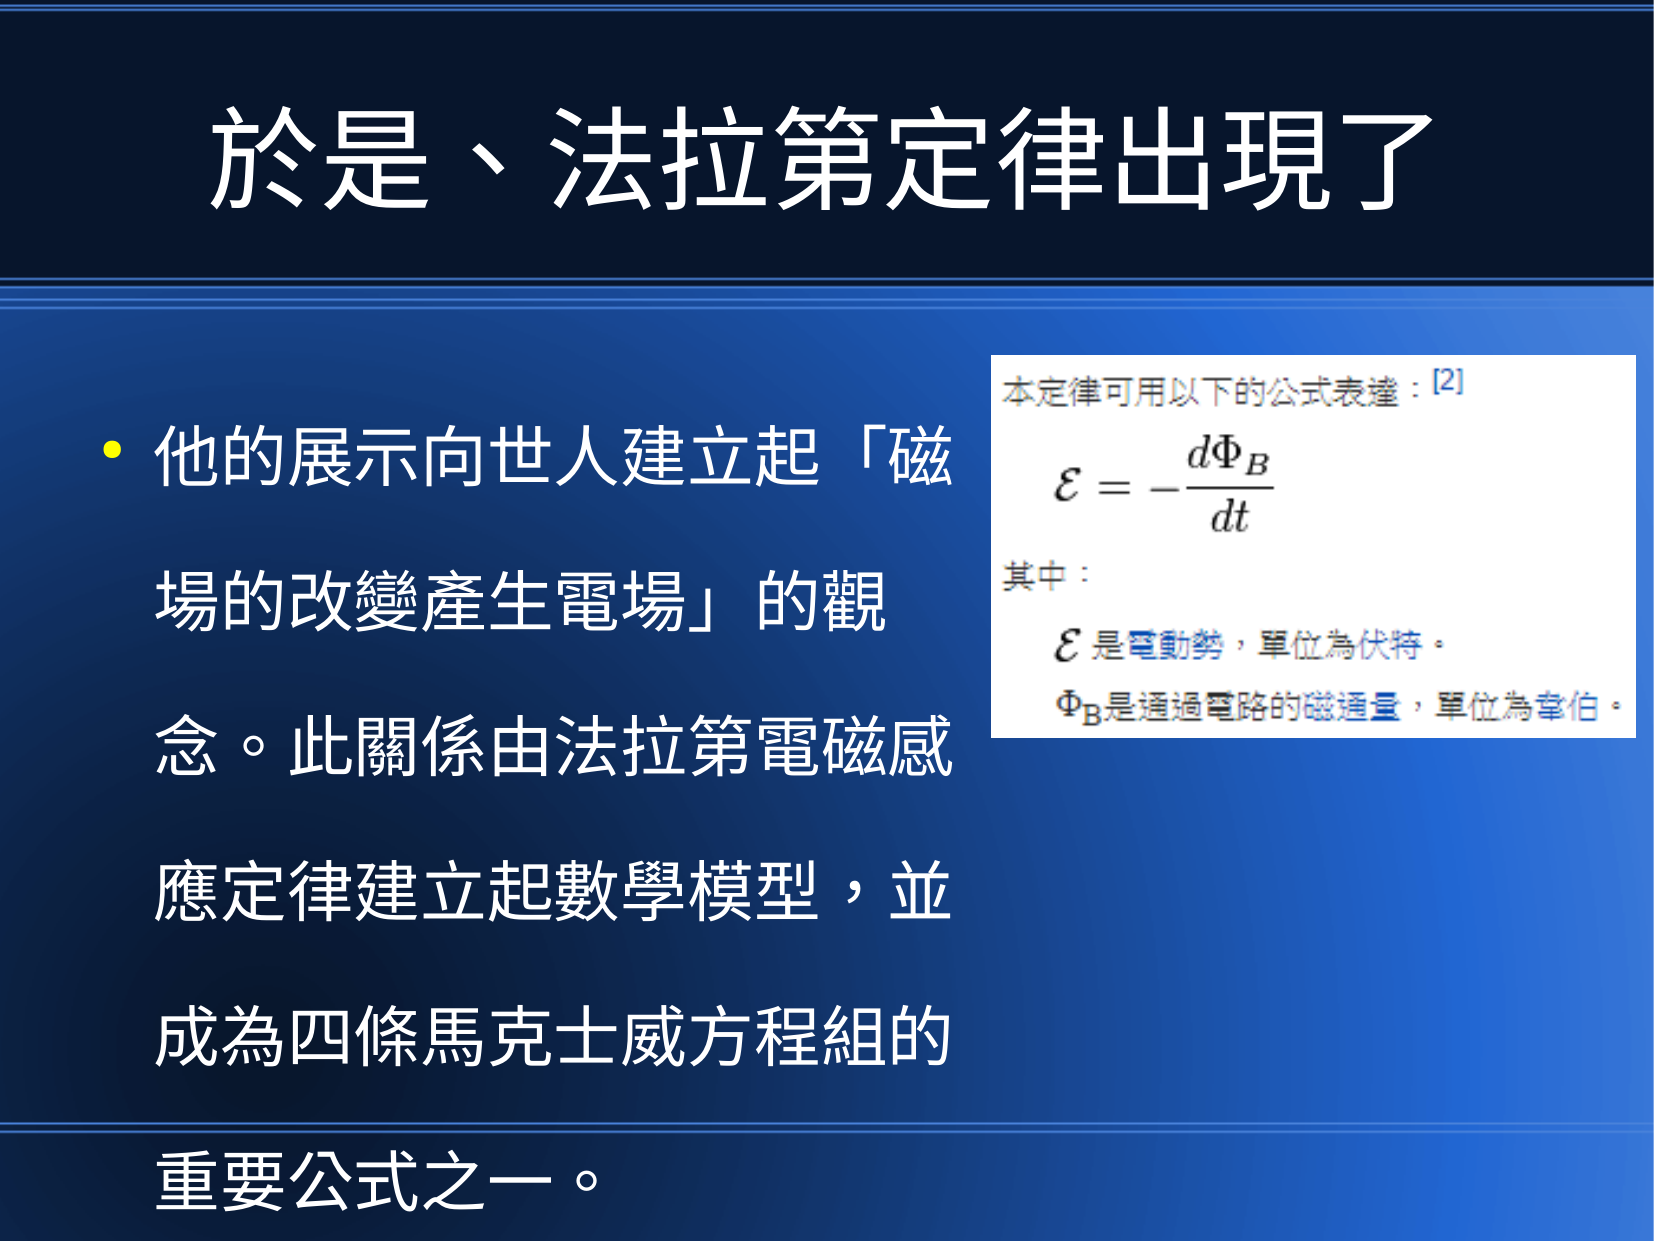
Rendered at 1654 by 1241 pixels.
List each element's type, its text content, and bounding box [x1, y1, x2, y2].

title 於是、法拉第定律出現了 [82, 49, 1571, 257]
list 他的展示向世人建立起「磁場的改變產生電場」的觀念。此關係由法拉第電磁感應定律建立起數學模型，並成為四條馬克士威方程組的重要公式之一。 [82, 355, 1004, 1241]
picture [0, 0, 1654, 1241]
